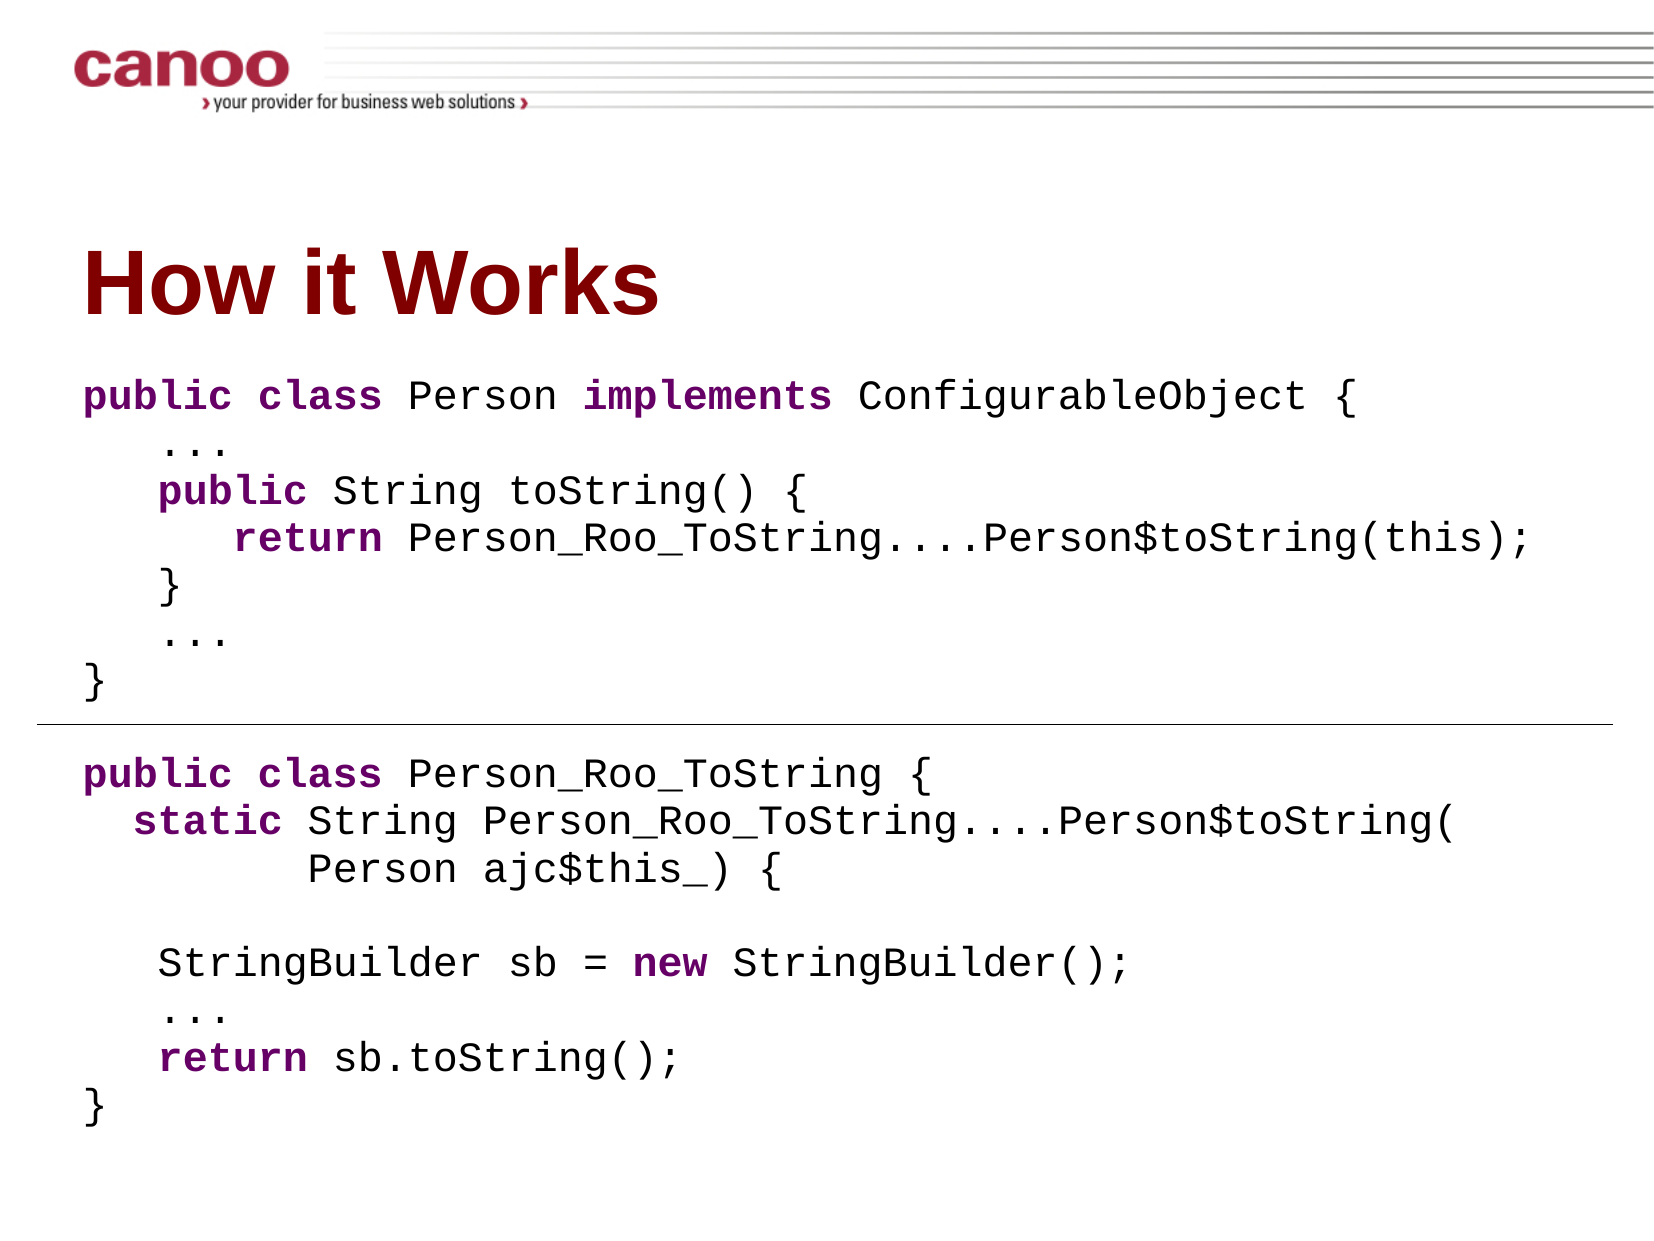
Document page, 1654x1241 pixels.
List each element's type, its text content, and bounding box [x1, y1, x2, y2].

title How it Works [82, 179, 1571, 375]
subtitle public class Person implements ConfigurableObject { ... public String toString() { return Person_Roo_ToString....Person$toString(this); } ... } public class Person_Roo_ToString { static String Person_Roo_ToString....Person$toString( Person ajc$this_) { StringBuilder sb = new StringBuilder(); ... return sb.toString(); } [82, 375, 1571, 724]
picture [0, 0, 1654, 166]
subtitle public class Person implements ConfigurableObject { ... public String toString() { return Person_Roo_ToString....Person$toString(this); } ... } public class Person_Roo_ToString { static String Person_Roo_ToString....Person$toString( Person ajc$this_) { StringBuilder sb = new StringBuilder(); ... return sb.toString(); } [82, 725, 1571, 1194]
